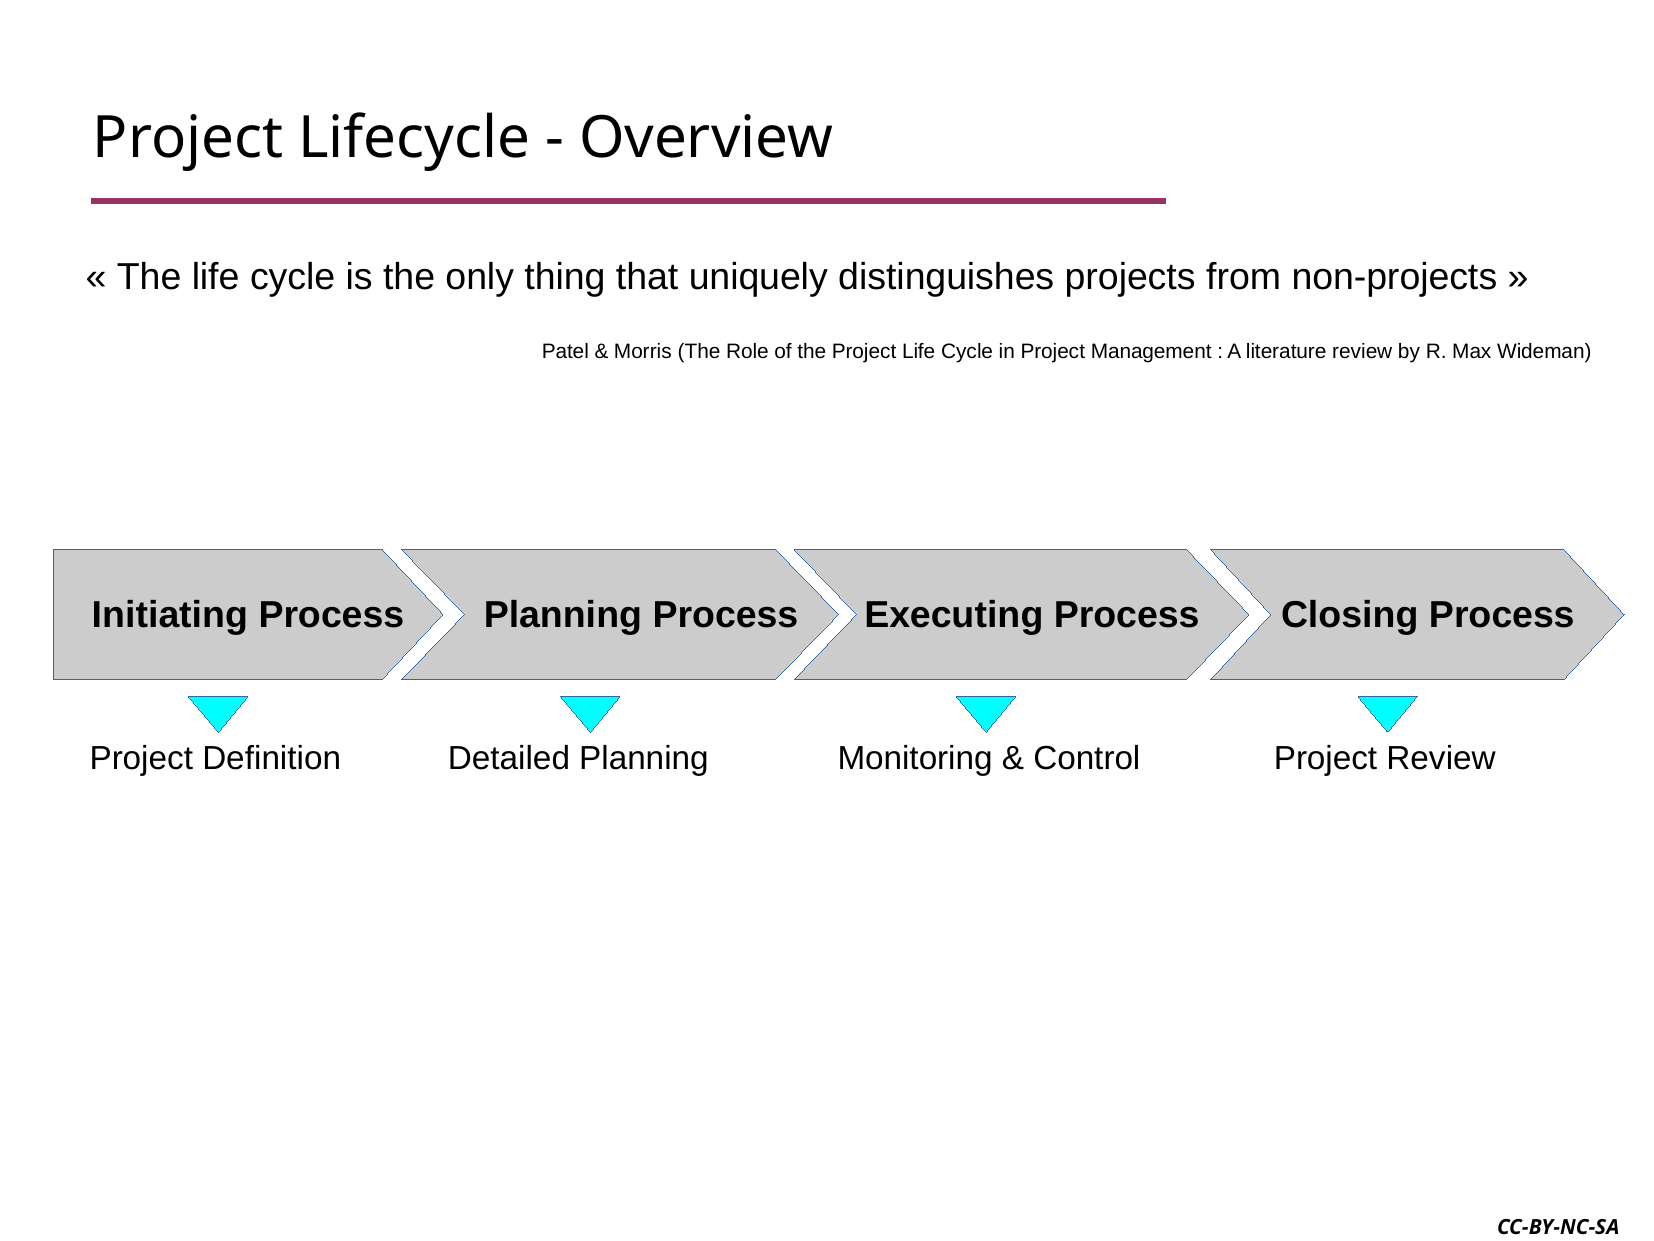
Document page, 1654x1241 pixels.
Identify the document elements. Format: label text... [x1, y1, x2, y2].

text_box Project Definition [59, 732, 373, 822]
title Project Lifecycle - Overview [92, 31, 1570, 239]
text_box CC-BY-NC-SA [1482, 1204, 1654, 1241]
text_box [1358, 696, 1418, 732]
text_box Detailed Planning [425, 732, 732, 822]
text_box Monitoring & Control [820, 732, 1158, 822]
text_box Project Review [1234, 732, 1536, 822]
text_box Closing Process [1210, 549, 1625, 680]
text_box Planning Process [401, 549, 839, 680]
text_box « The life cycle is the only thing that uniquely distinguishes projects from non-projects » Patel & Morris (The Role of the Project Life Cycle in Project Management : A literature review by R. Max Wideman) [70, 248, 1607, 413]
text_box Executing Process [794, 549, 1249, 680]
text_box Initiating Process [53, 549, 443, 680]
text_box [560, 696, 620, 733]
text_box [188, 696, 248, 733]
text_box [956, 696, 1016, 733]
